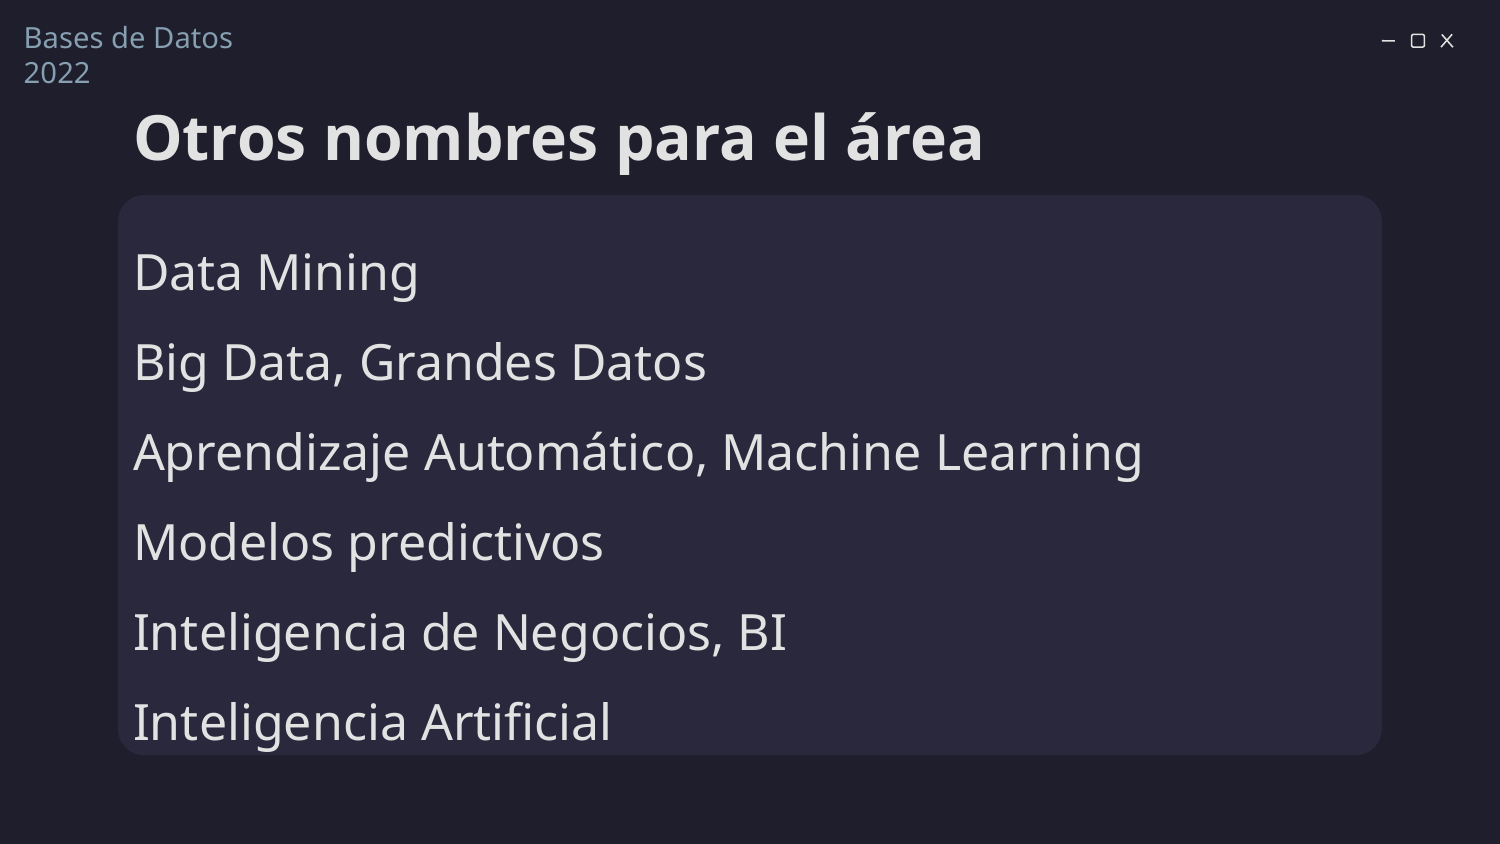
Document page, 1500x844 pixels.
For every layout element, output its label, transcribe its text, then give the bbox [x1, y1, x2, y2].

title Otros nombres para el área [118, 88, 1382, 183]
list Data Mining Big Data, Grandes Datos Aprendizaje Automático, Machine Learning Modelos predictivos Inteligencia de Negocios, BI Inteligencia Artificial [118, 195, 1382, 750]
